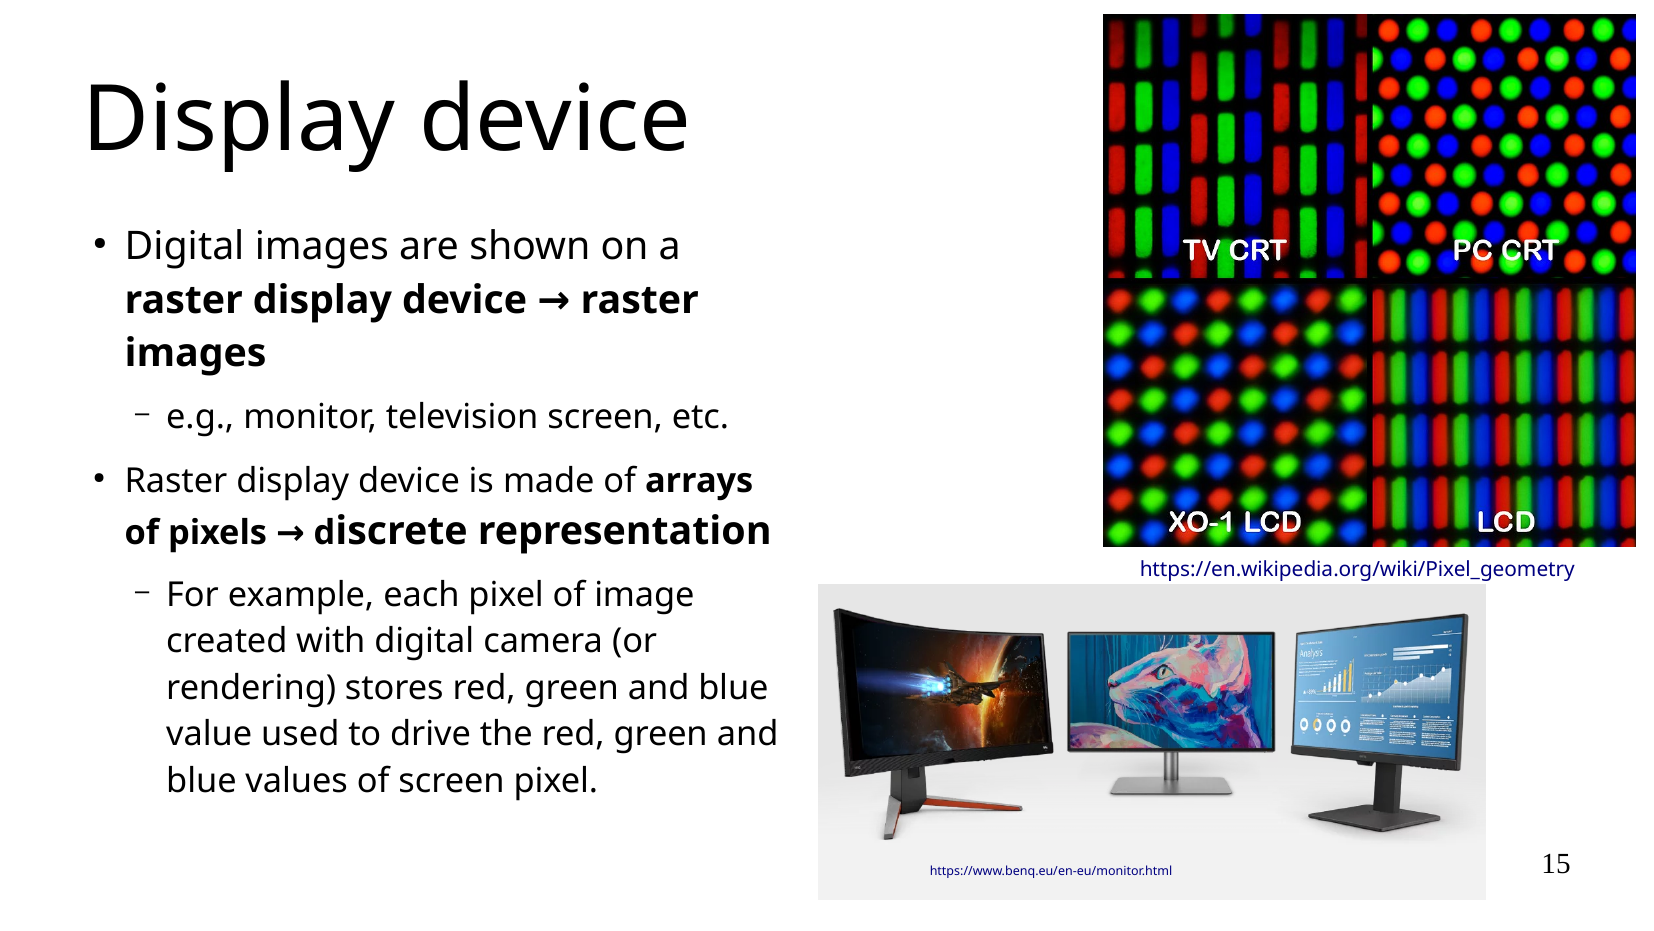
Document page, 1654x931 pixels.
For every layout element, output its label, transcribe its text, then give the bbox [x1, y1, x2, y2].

title Display device [82, 37, 1103, 193]
text_box https://www.benq.eu/en-eu/monitor.html [915, 854, 1486, 886]
picture [1103, 14, 1636, 547]
list Digital images are shown on a raster display device → raster images e.g., monitor, television screen, etc. Raster display device is made of arrays of pixels → discrete representation For example, each pixel of image created with digital camera (or rendering) stores red, green and blue value used to drive the red, green and blue values of screen pixel. [82, 217, 781, 826]
text_box https://en.wikipedia.org/wiki/Pixel_geometry [1125, 546, 1621, 587]
picture [818, 584, 1486, 901]
